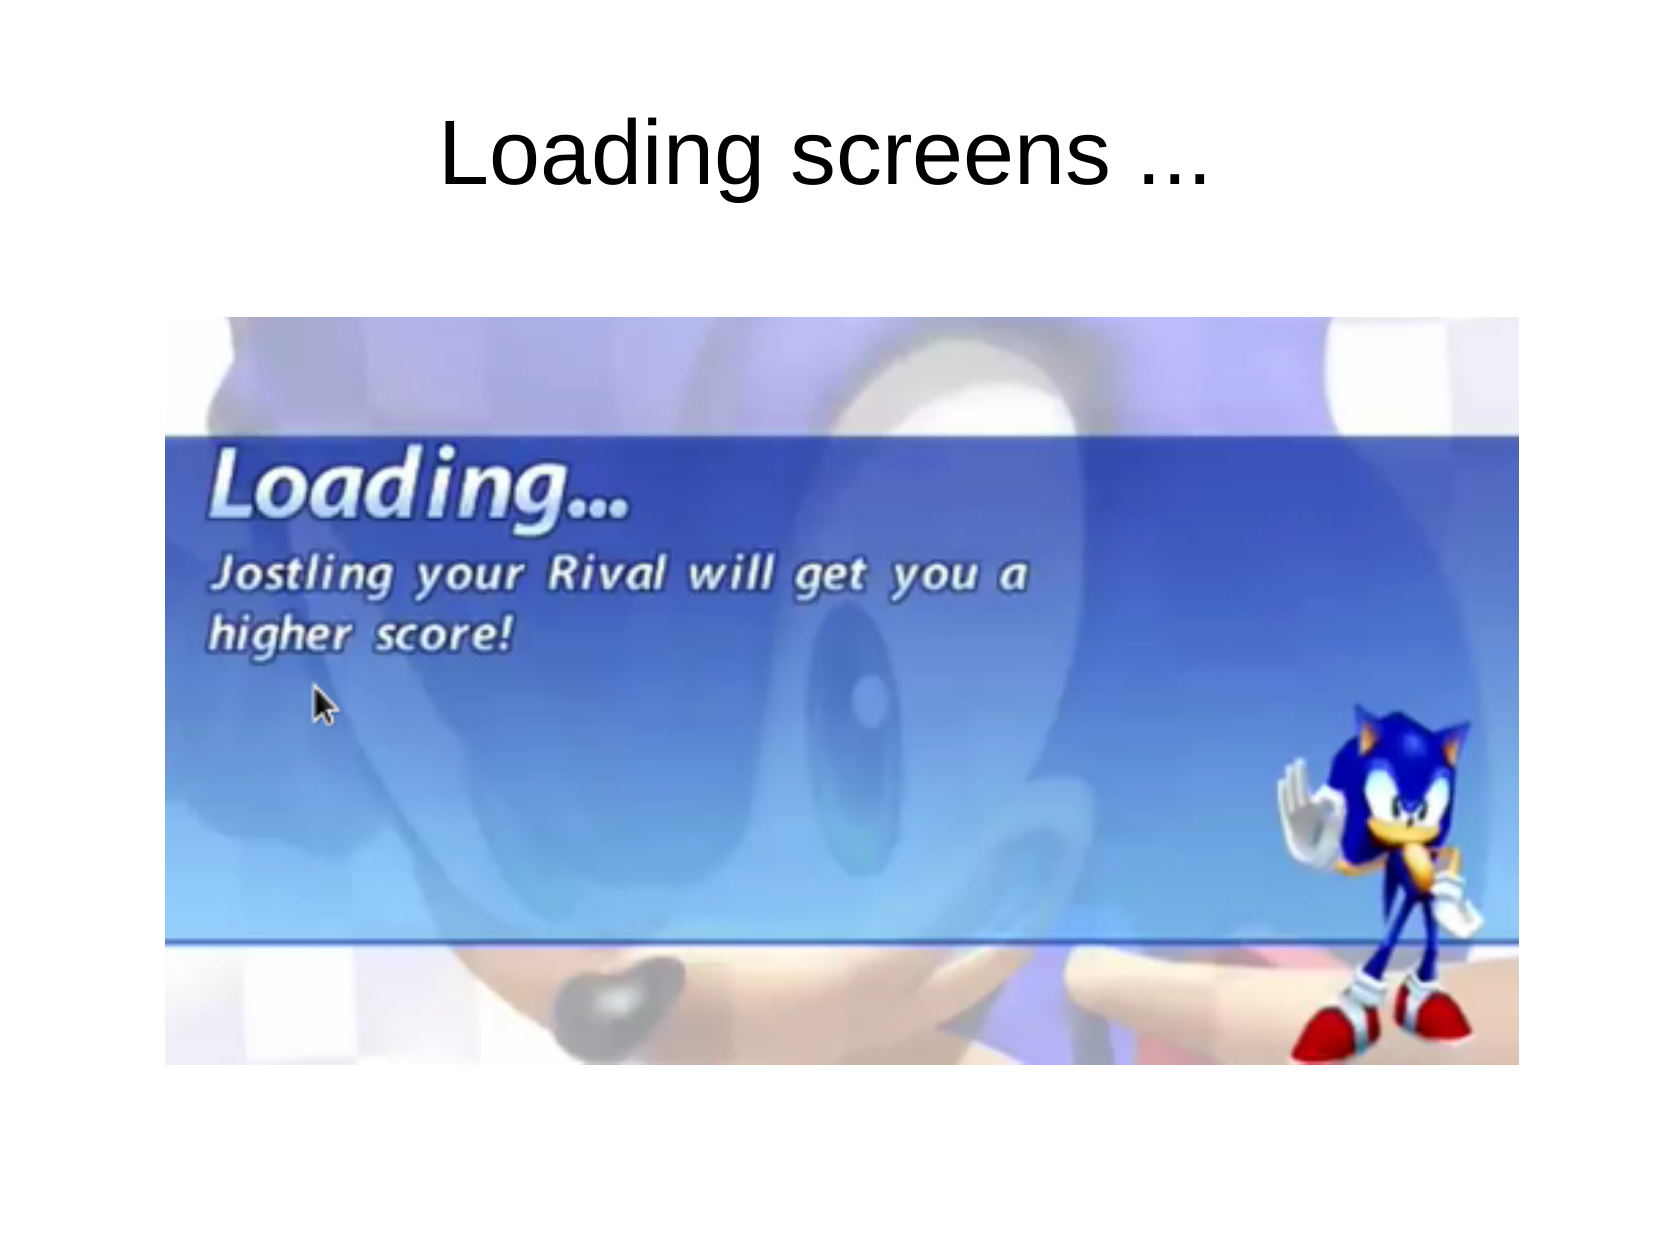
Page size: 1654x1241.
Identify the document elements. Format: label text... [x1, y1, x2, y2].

picture [165, 317, 1519, 1066]
title Loading screens ... [82, 49, 1571, 257]
